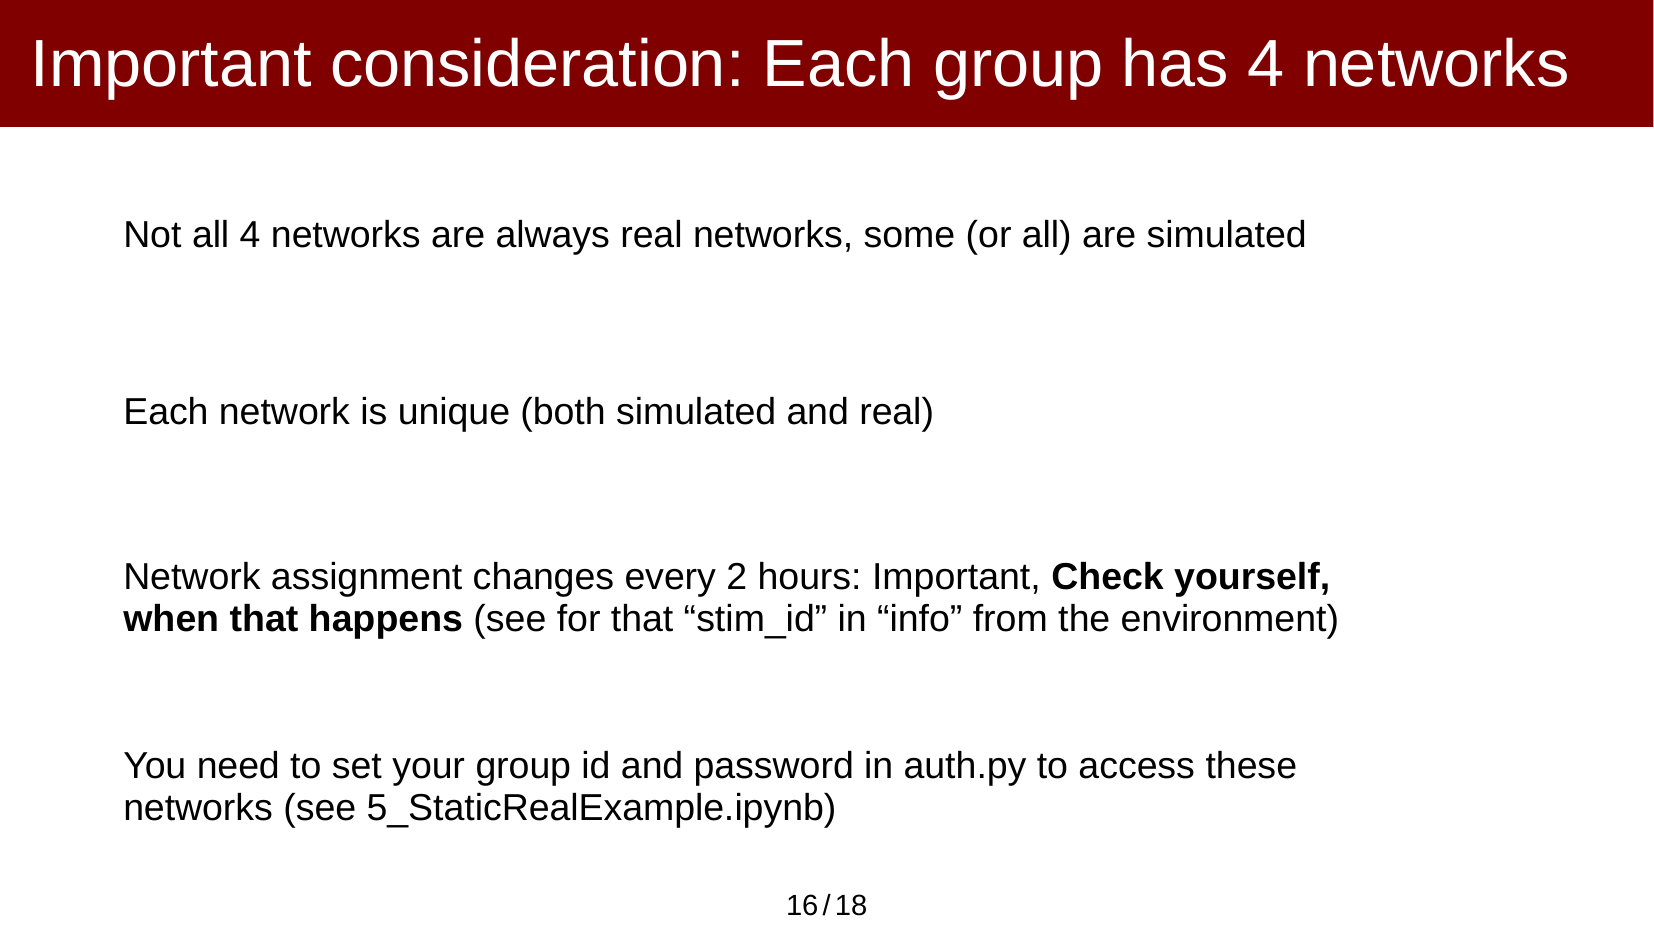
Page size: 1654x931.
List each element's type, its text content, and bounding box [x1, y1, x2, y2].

text_box Important consideration: Each group has 4 networks [15, 19, 1631, 109]
text_box Each network is unique (both simulated and real) [108, 383, 952, 440]
text_box You need to set your group id and password in auth.py to access these networks (see 5_StaticRealExample.ipynb) [108, 737, 1326, 837]
text_box [0, 0, 1654, 127]
text_box Network assignment changes every 2 hours: Important, Check yourself, when that happens (see for that “stim_id” in “info” from the environment) [108, 548, 1382, 648]
text_box Not all 4 networks are always real networks, some (or all) are simulated [108, 205, 1325, 263]
